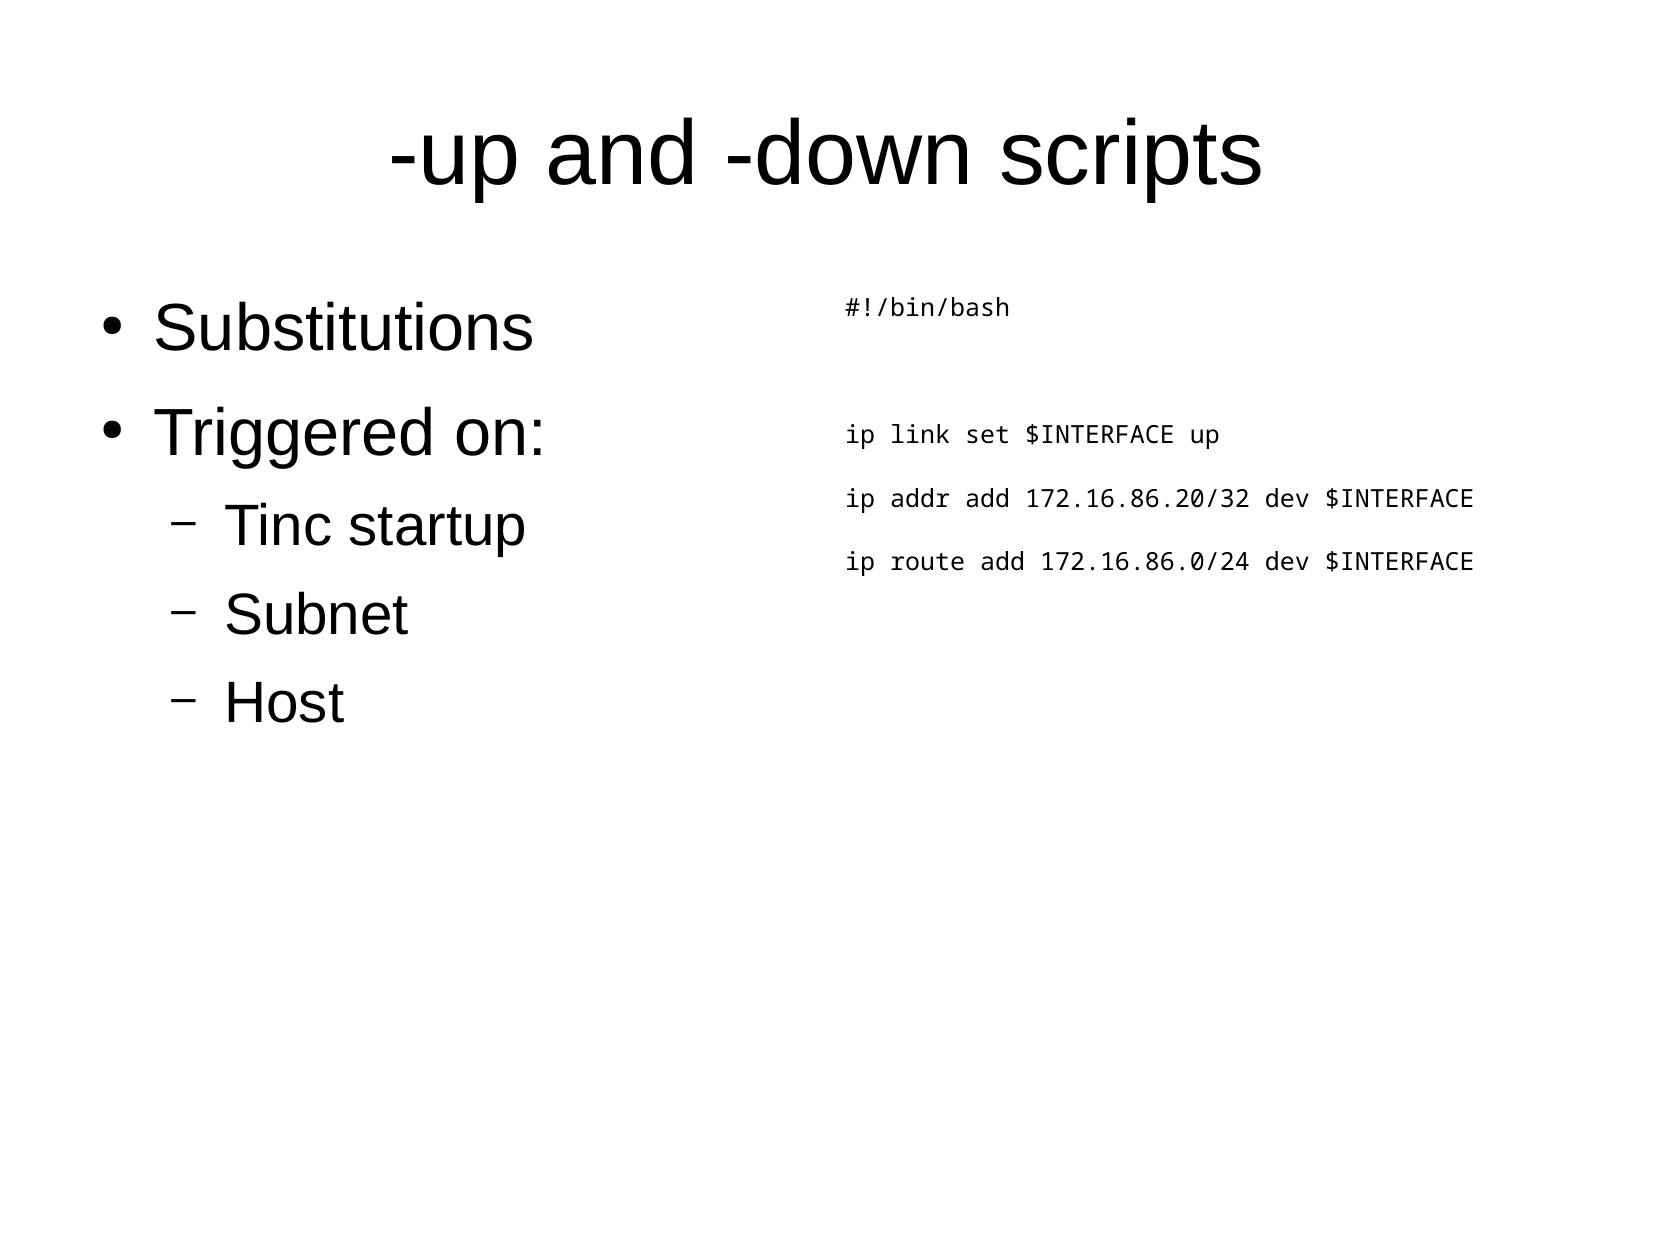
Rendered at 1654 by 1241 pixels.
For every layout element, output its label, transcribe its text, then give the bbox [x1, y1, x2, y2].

list #!/bin/bash ip link set $INTERFACE up ip addr add 172.16.86.20/32 dev $INTERFACE ip route add 172.16.86.0/24 dev $INTERFACE [845, 290, 1572, 1010]
list Substitutions Triggered on: Tinc startup Subnet Host [82, 290, 809, 1010]
title -up and -down scripts [82, 49, 1571, 257]
